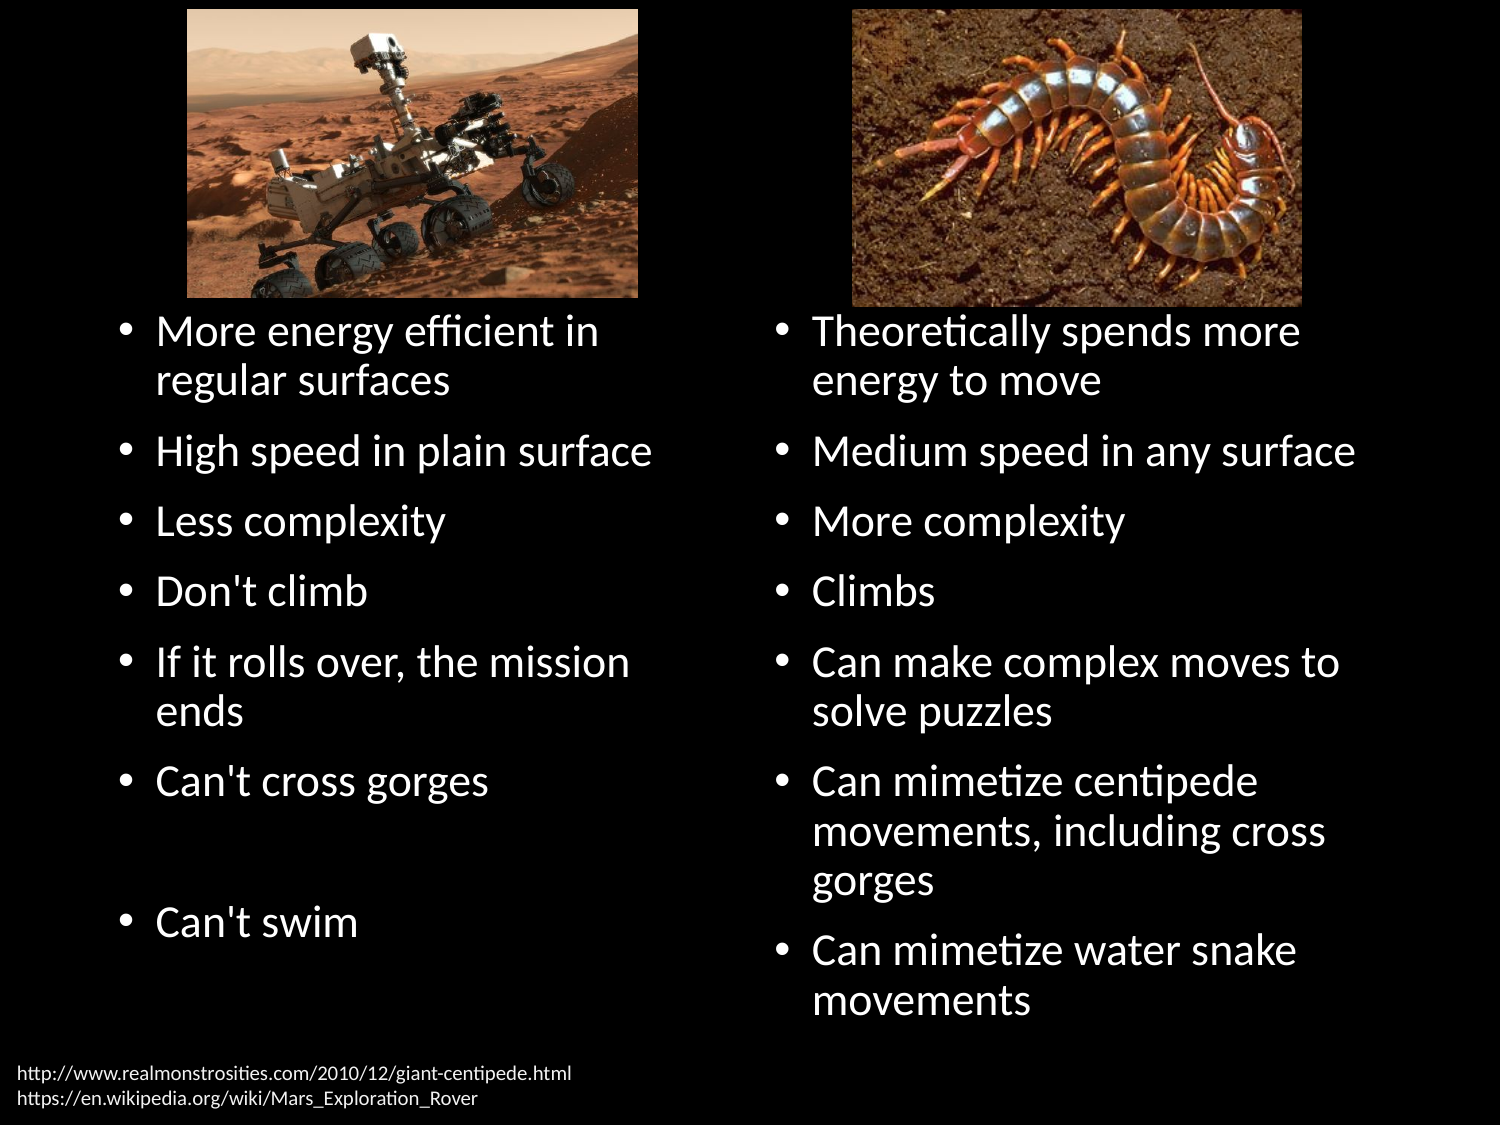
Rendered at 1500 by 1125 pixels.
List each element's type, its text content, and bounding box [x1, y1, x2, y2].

list More energy efficient in regular surfaces High speed in plain surface Less complexity Don't climb If it rolls over, the mission ends Can't cross gorges Can't swim [103, 299, 741, 1014]
text_box http://www.realmonstrosities.com/2010/12/giant-centipede.html https://en.wikipedia.org/wiki/Mars_Exploration_Rover [1, 1052, 786, 1118]
list Theoretically spends more energy to move Medium speed in any surface More complexity Climbs Can make complex moves to solve puzzles Can mimetize centipede movements, including cross gorges Can mimetize water snake movements [759, 299, 1397, 1014]
picture [187, 9, 638, 298]
picture [852, 9, 1302, 307]
